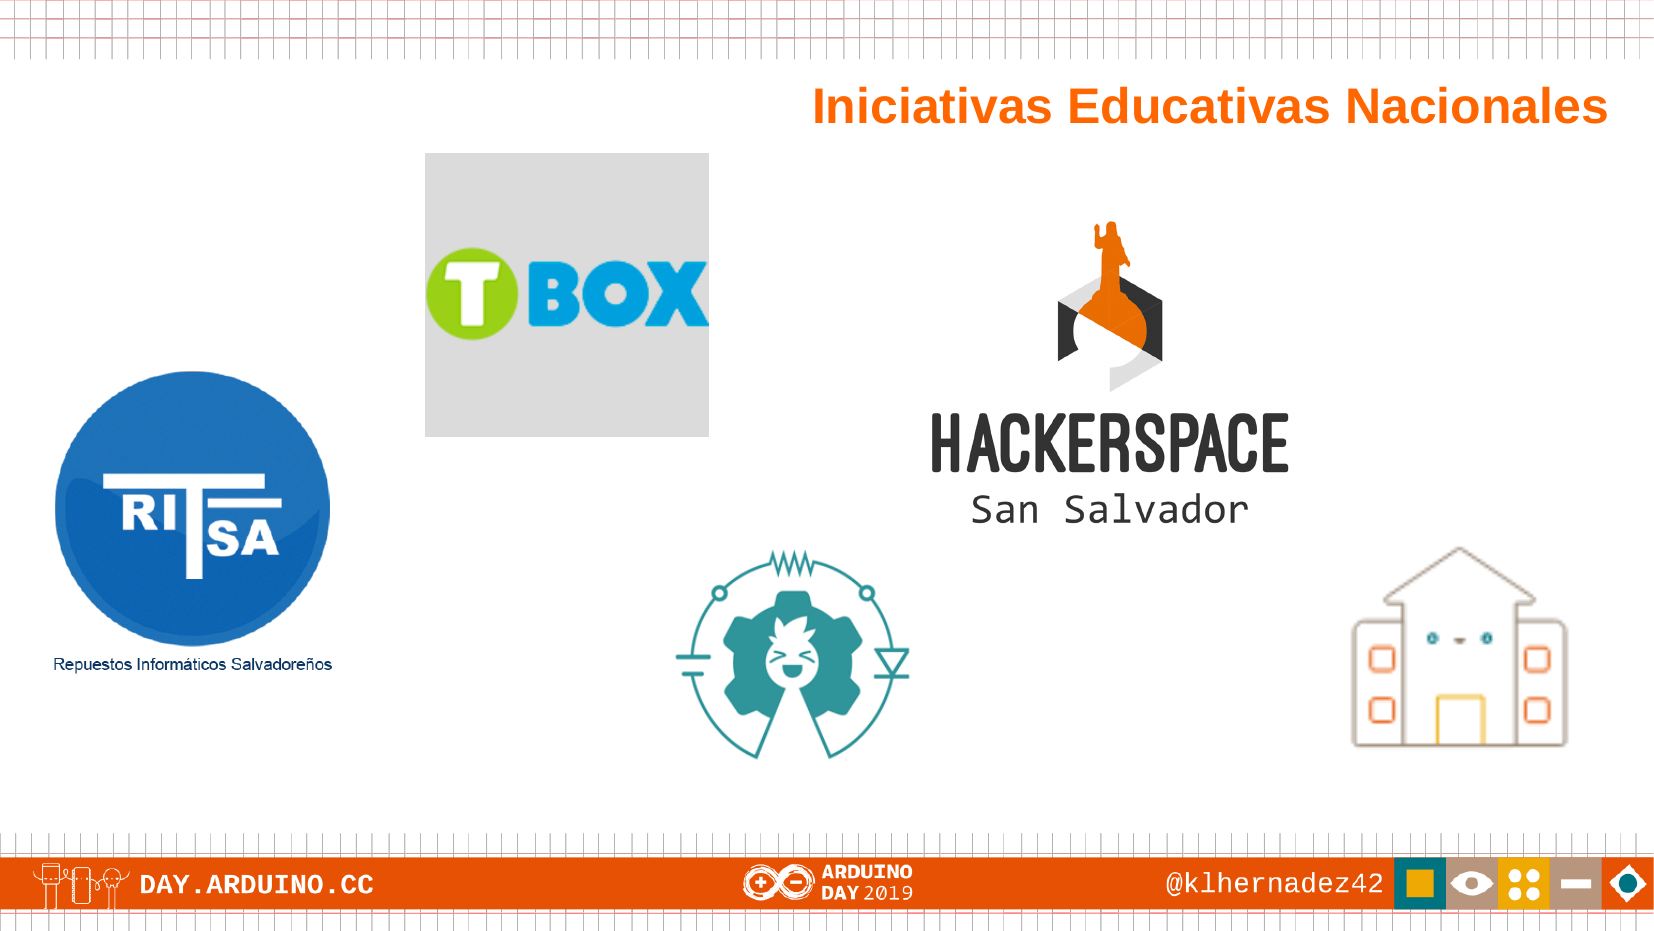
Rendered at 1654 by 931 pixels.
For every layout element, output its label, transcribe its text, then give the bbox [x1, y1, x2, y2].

text_box Iniciativas Educativas Nacionales [797, 71, 1625, 142]
picture [0, 0, 1654, 931]
